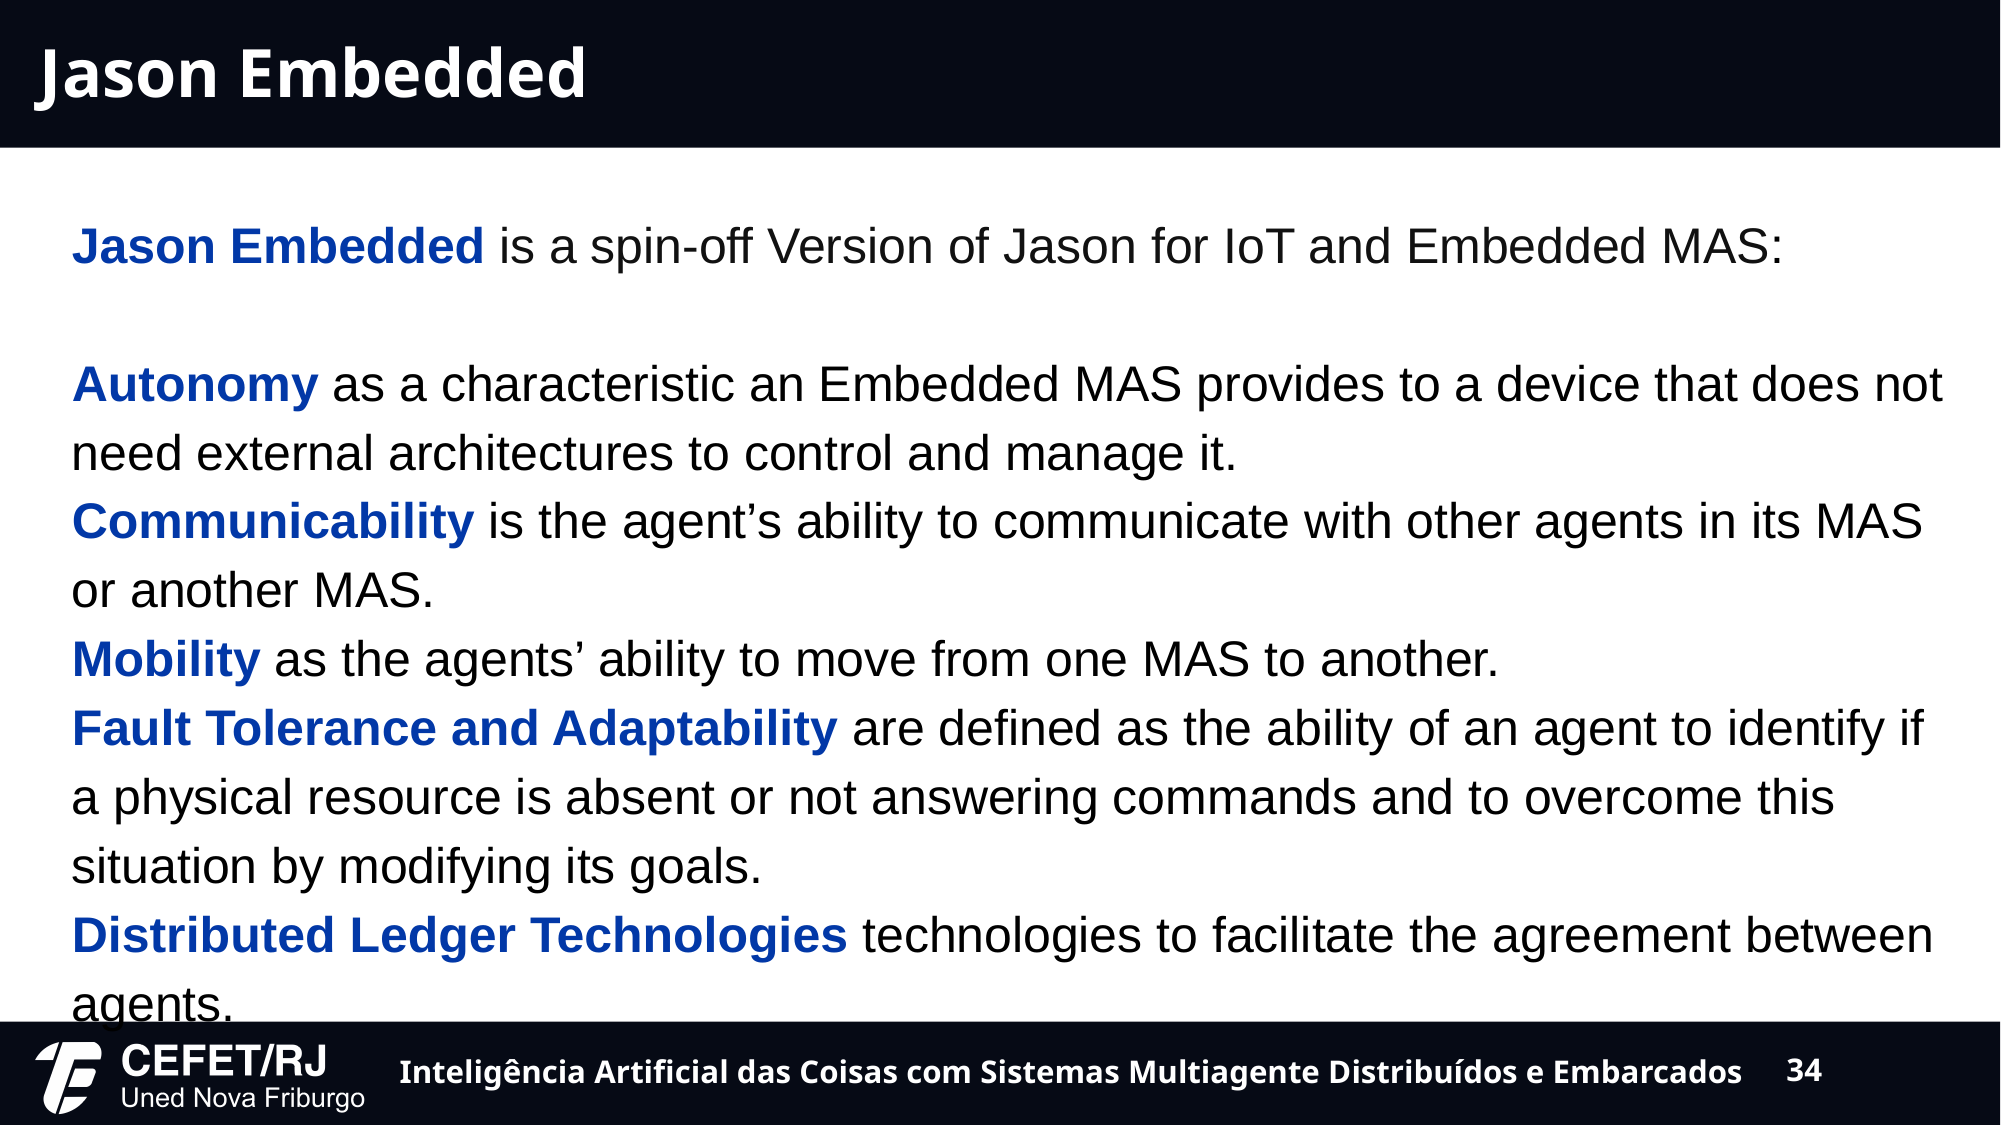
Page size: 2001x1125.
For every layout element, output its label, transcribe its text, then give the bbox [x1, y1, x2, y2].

text_box Jason Embedded [25, 23, 1999, 119]
picture [0, 1001, 398, 1125]
text_box Jason Embedded is a spin-off Version of Jason for IoT and Embedded MAS: Autonomy as a characteristic an Embedded MAS provides to a device that does not need external architectures to control and manage it. Communicability is the agent’s ability to communicate with other agents in its MAS or another MAS. Mobility as the agents’ ability to move from one MAS to another. Fault Tolerance and Adaptability are defined as the ability of an agent to identify if a physical resource is absent or not answering commands and to overcome this situation by modifying its goals. Distributed Ledger Technologies technologies to facilitate the agreement between agents. [57, 189, 1967, 1016]
